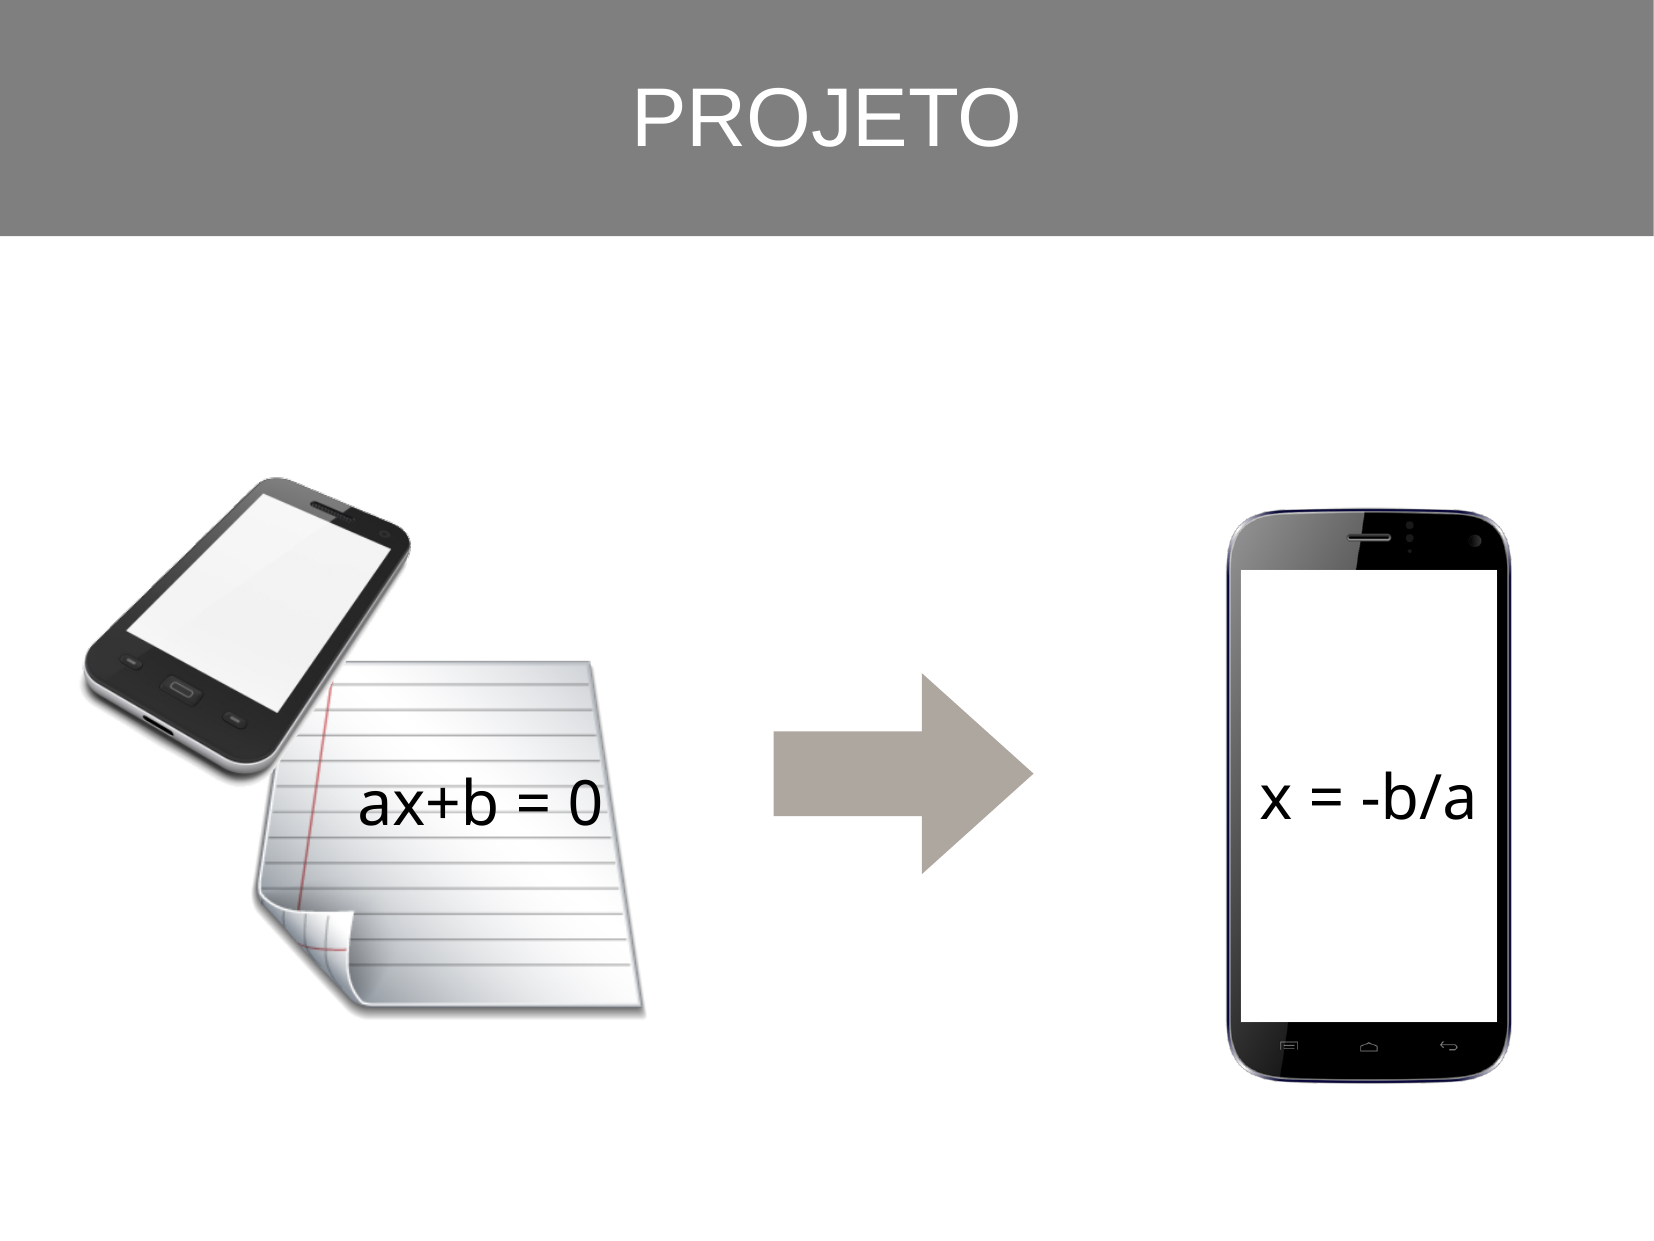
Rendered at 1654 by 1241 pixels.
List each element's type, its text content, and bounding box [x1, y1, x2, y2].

text_box PROJETO [0, 0, 1654, 237]
text_box ax+b = 0 [342, 751, 573, 845]
picture [1225, 507, 1512, 1084]
picture [47, 414, 650, 1028]
text_box [773, 673, 1034, 875]
